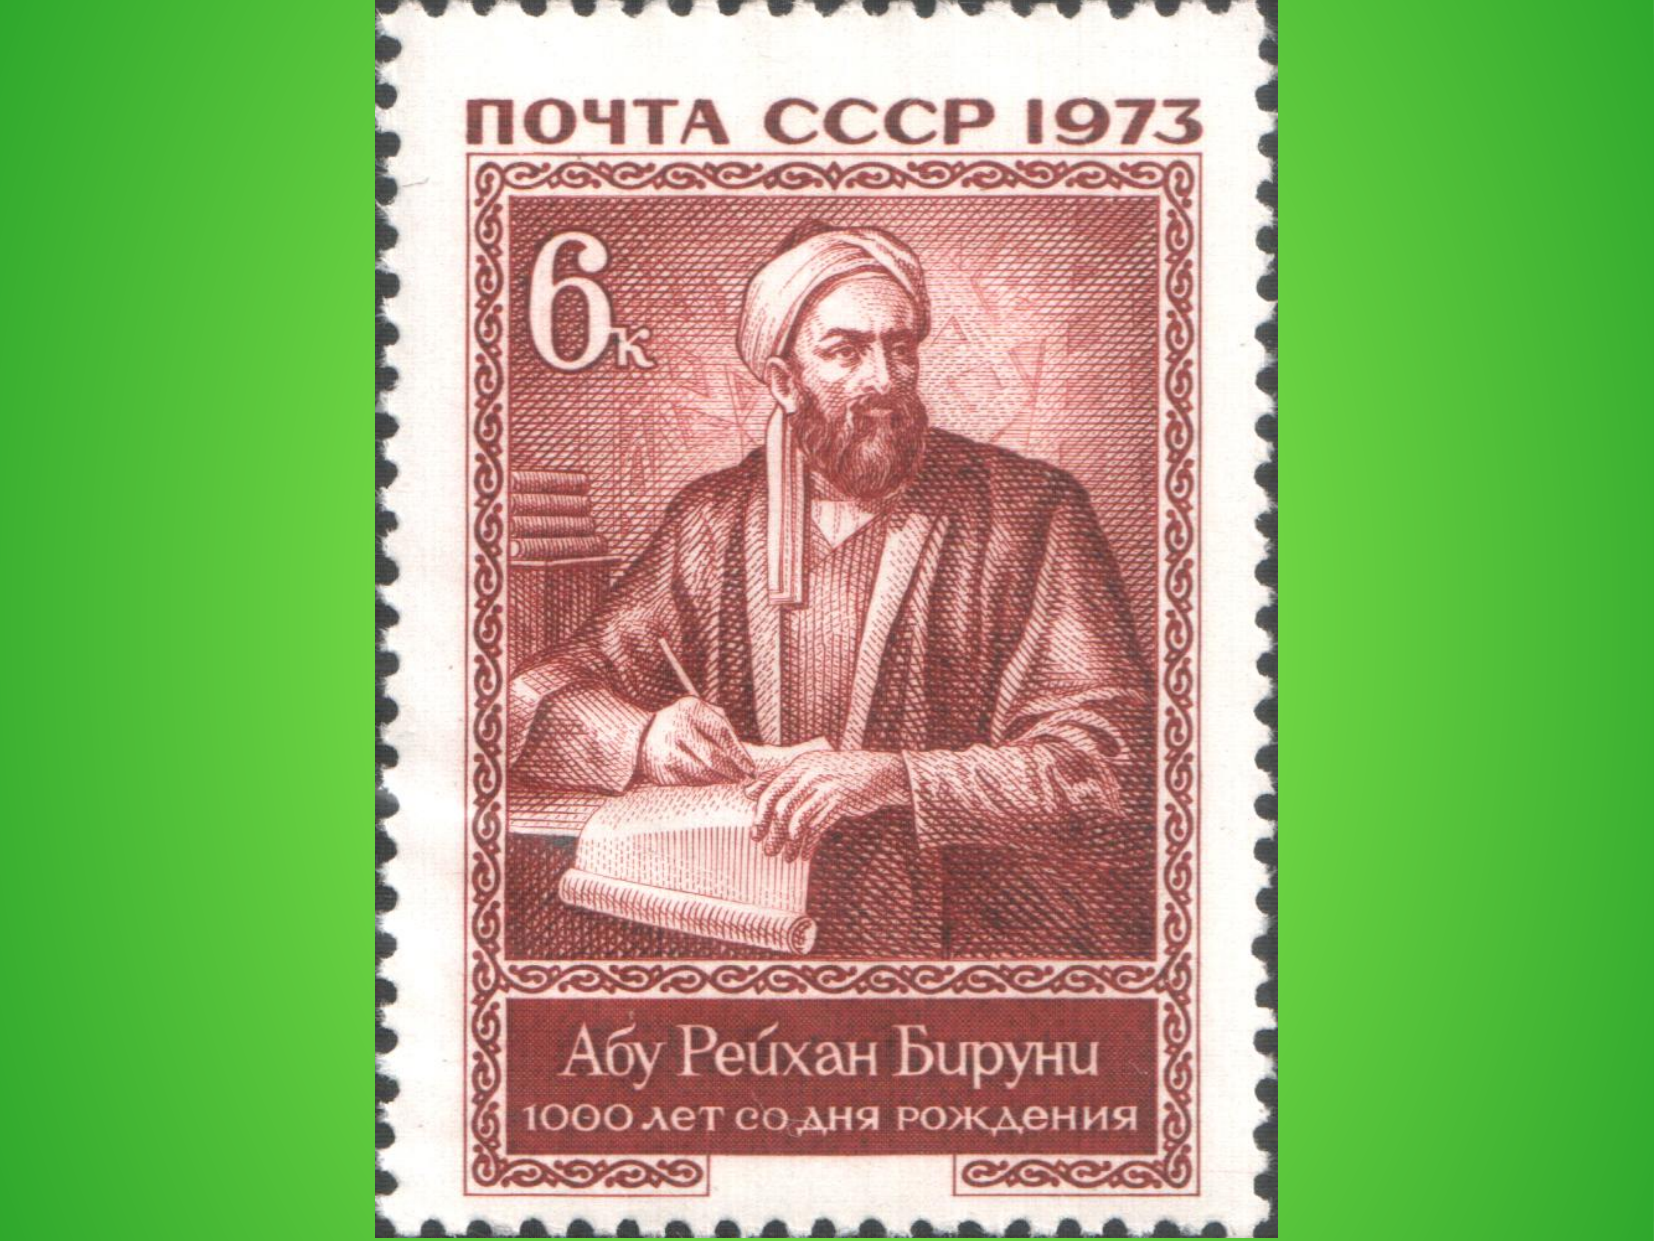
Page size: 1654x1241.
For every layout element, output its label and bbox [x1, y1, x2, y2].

picture [375, 0, 1278, 1238]
